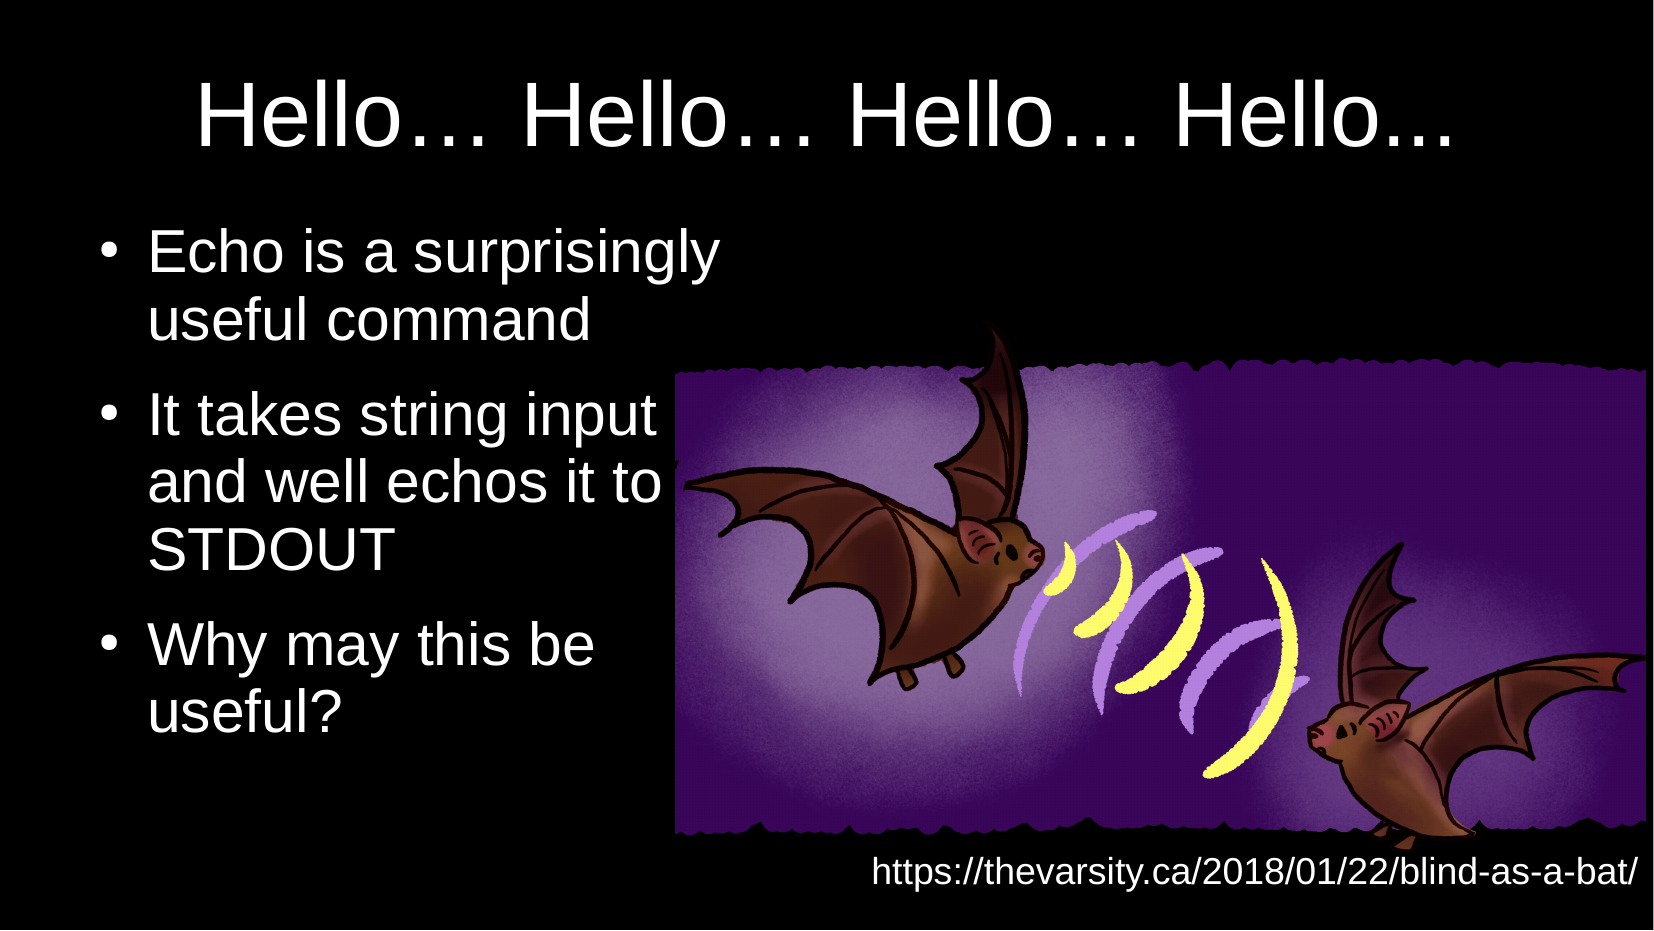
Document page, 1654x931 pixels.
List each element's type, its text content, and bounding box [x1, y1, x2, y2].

list Echo is a surprisingly useful command It takes string input and well echos it to STDOUT Why may this be useful? [82, 217, 751, 758]
text_box https://thevarsity.ca/2018/01/22/blind-as-a-bat/ [856, 843, 1654, 901]
title Hello… Hello… Hello… Hello... [82, 37, 1571, 193]
picture [675, 298, 1646, 901]
